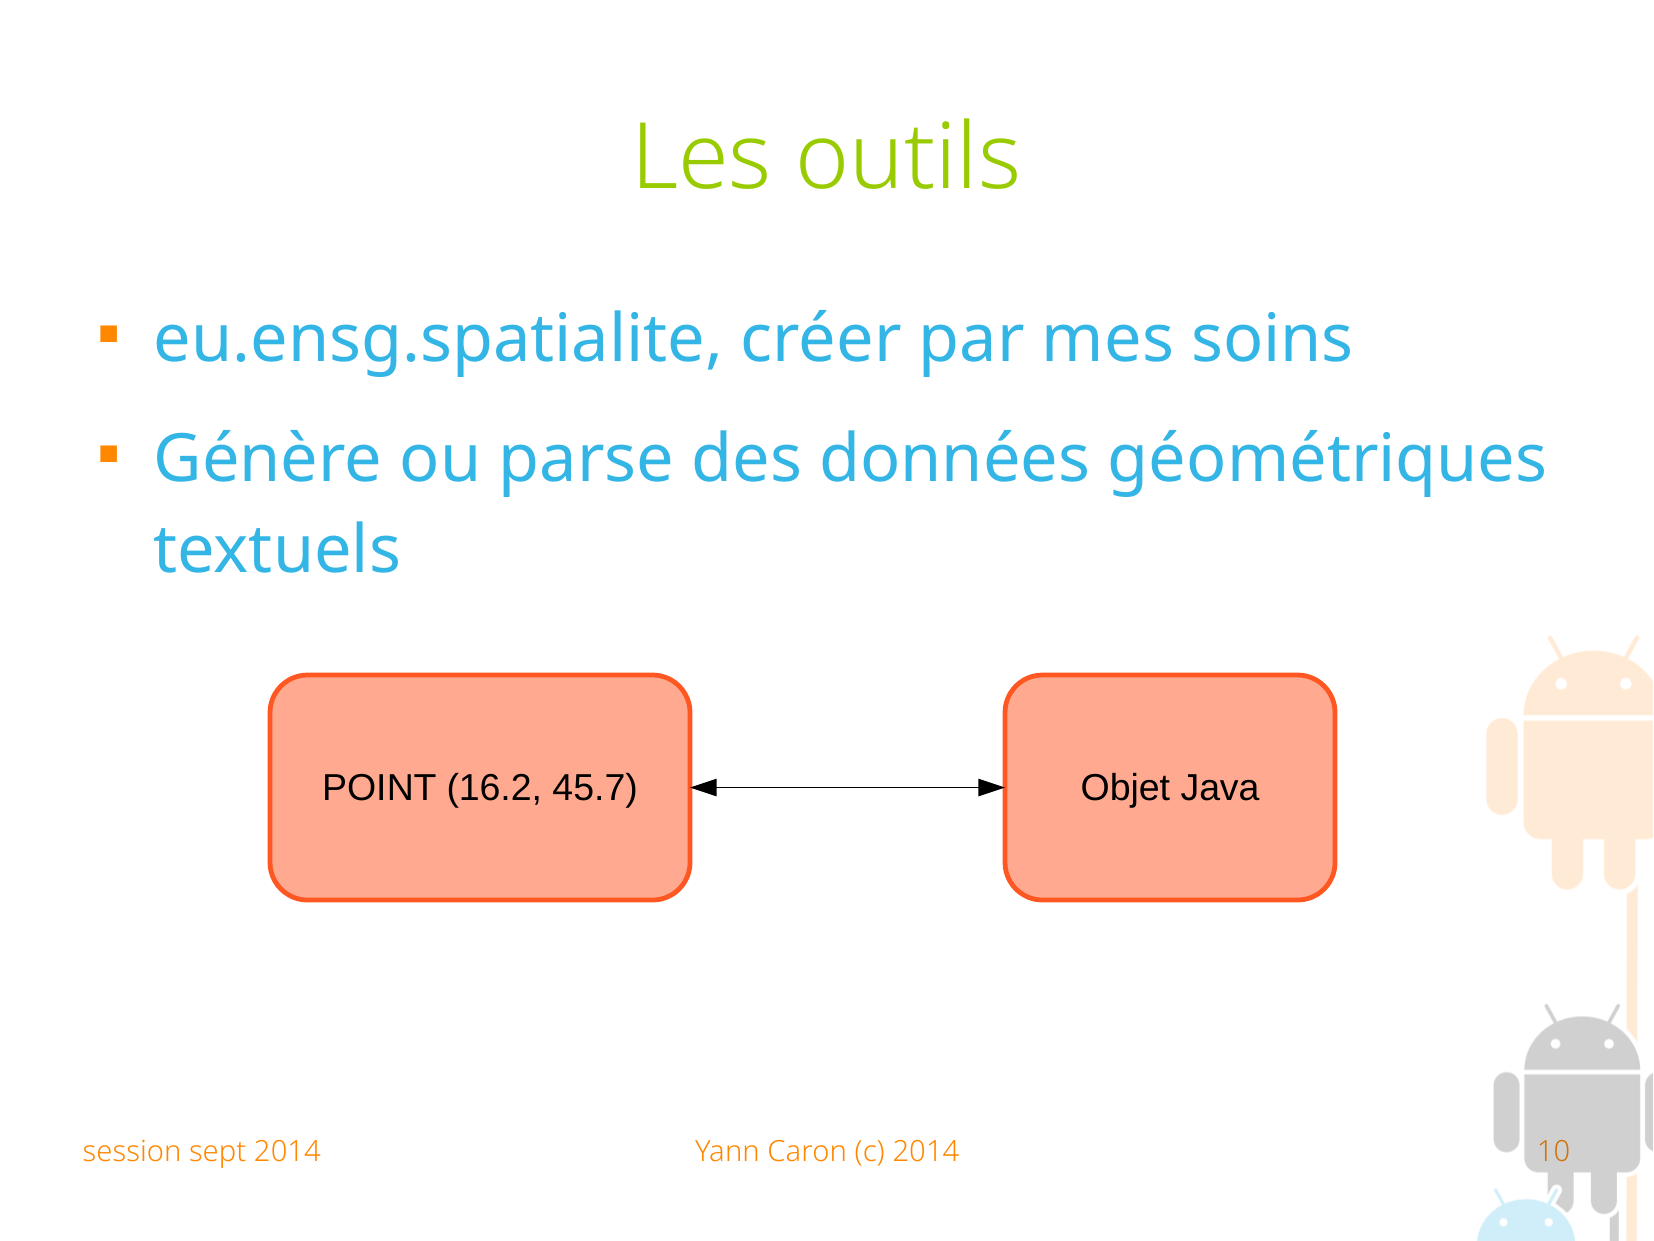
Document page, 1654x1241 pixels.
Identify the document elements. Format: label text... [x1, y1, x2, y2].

picture [240, 423, 1654, 1241]
title Les outils [82, 49, 1571, 257]
list eu.ensg.spatialite, créer par mes soins Génère ou parse des données géométriques textuels [82, 290, 1571, 1010]
text_box Objet Java [1005, 675, 1336, 901]
text_box POINT (16.2, 45.7) [270, 675, 691, 901]
